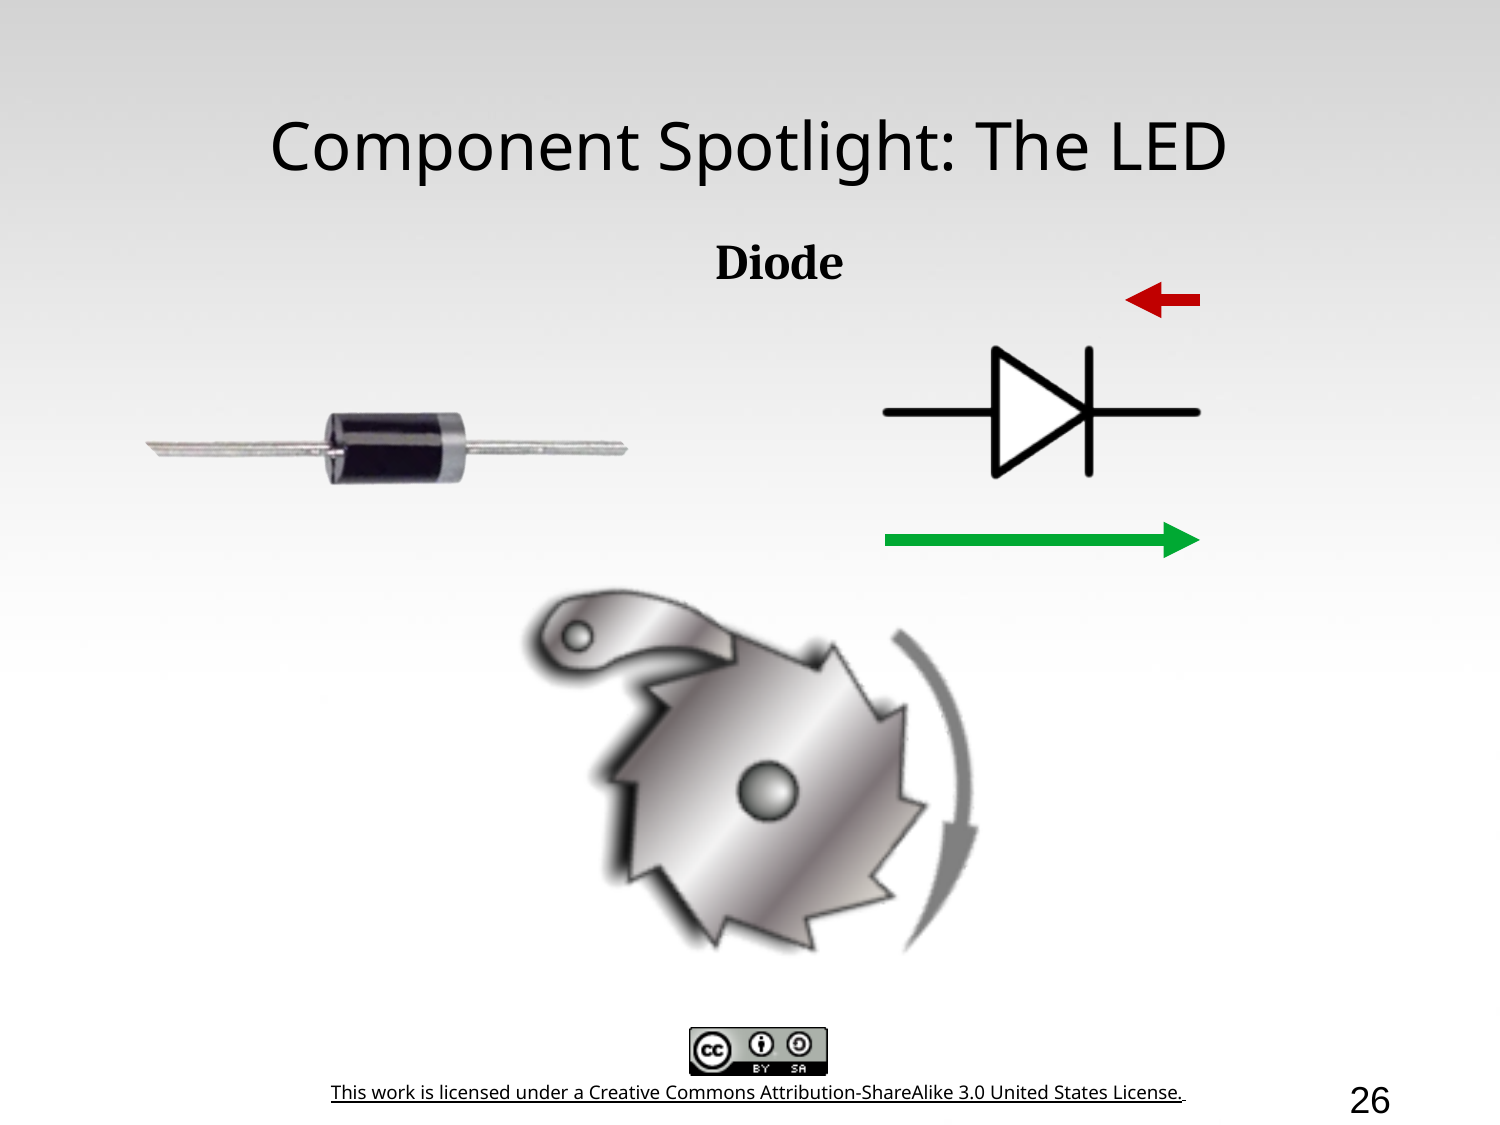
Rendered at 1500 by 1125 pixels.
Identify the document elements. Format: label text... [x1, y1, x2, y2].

picture [0, 0, 1500, 1125]
title Component Spotlight: The LED [112, 49, 1388, 238]
text_box Diode [540, 227, 1021, 325]
